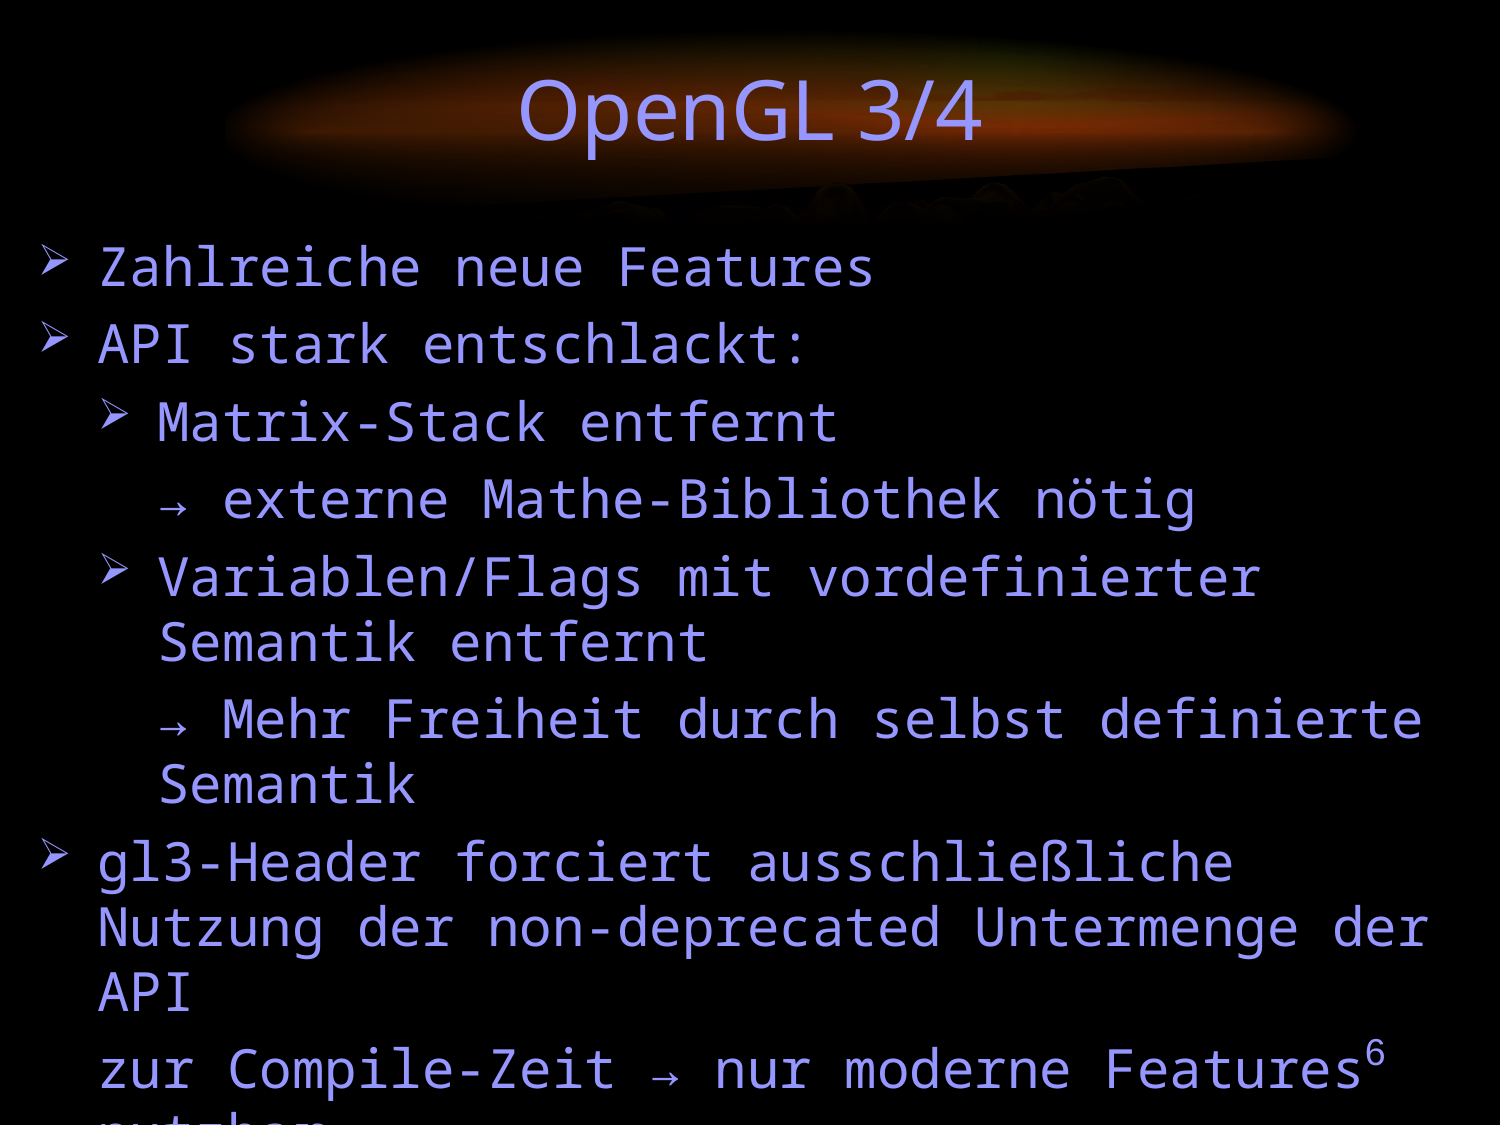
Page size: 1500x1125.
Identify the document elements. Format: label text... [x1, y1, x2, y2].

text_box [112, 0, 1463, 224]
text_box OpenGL 3/4 [75, 0, 1426, 216]
text_box Zahlreiche neue Features API stark entschlackt: Matrix-Stack entfernt → externe Mathe-Bibliothek nötig Variablen/Flags mit vordefinierter Semantik entfernt → Mehr Freiheit durch selbst definierte Semantik gl3-Header forciert ausschließliche Nutzung der non-deprecated Untermenge der API zur Compile-Zeit → nur moderne Features nutzbar OpenGL 4 benötigt Shader Model 5 – Hardware [0, 224, 1471, 1088]
